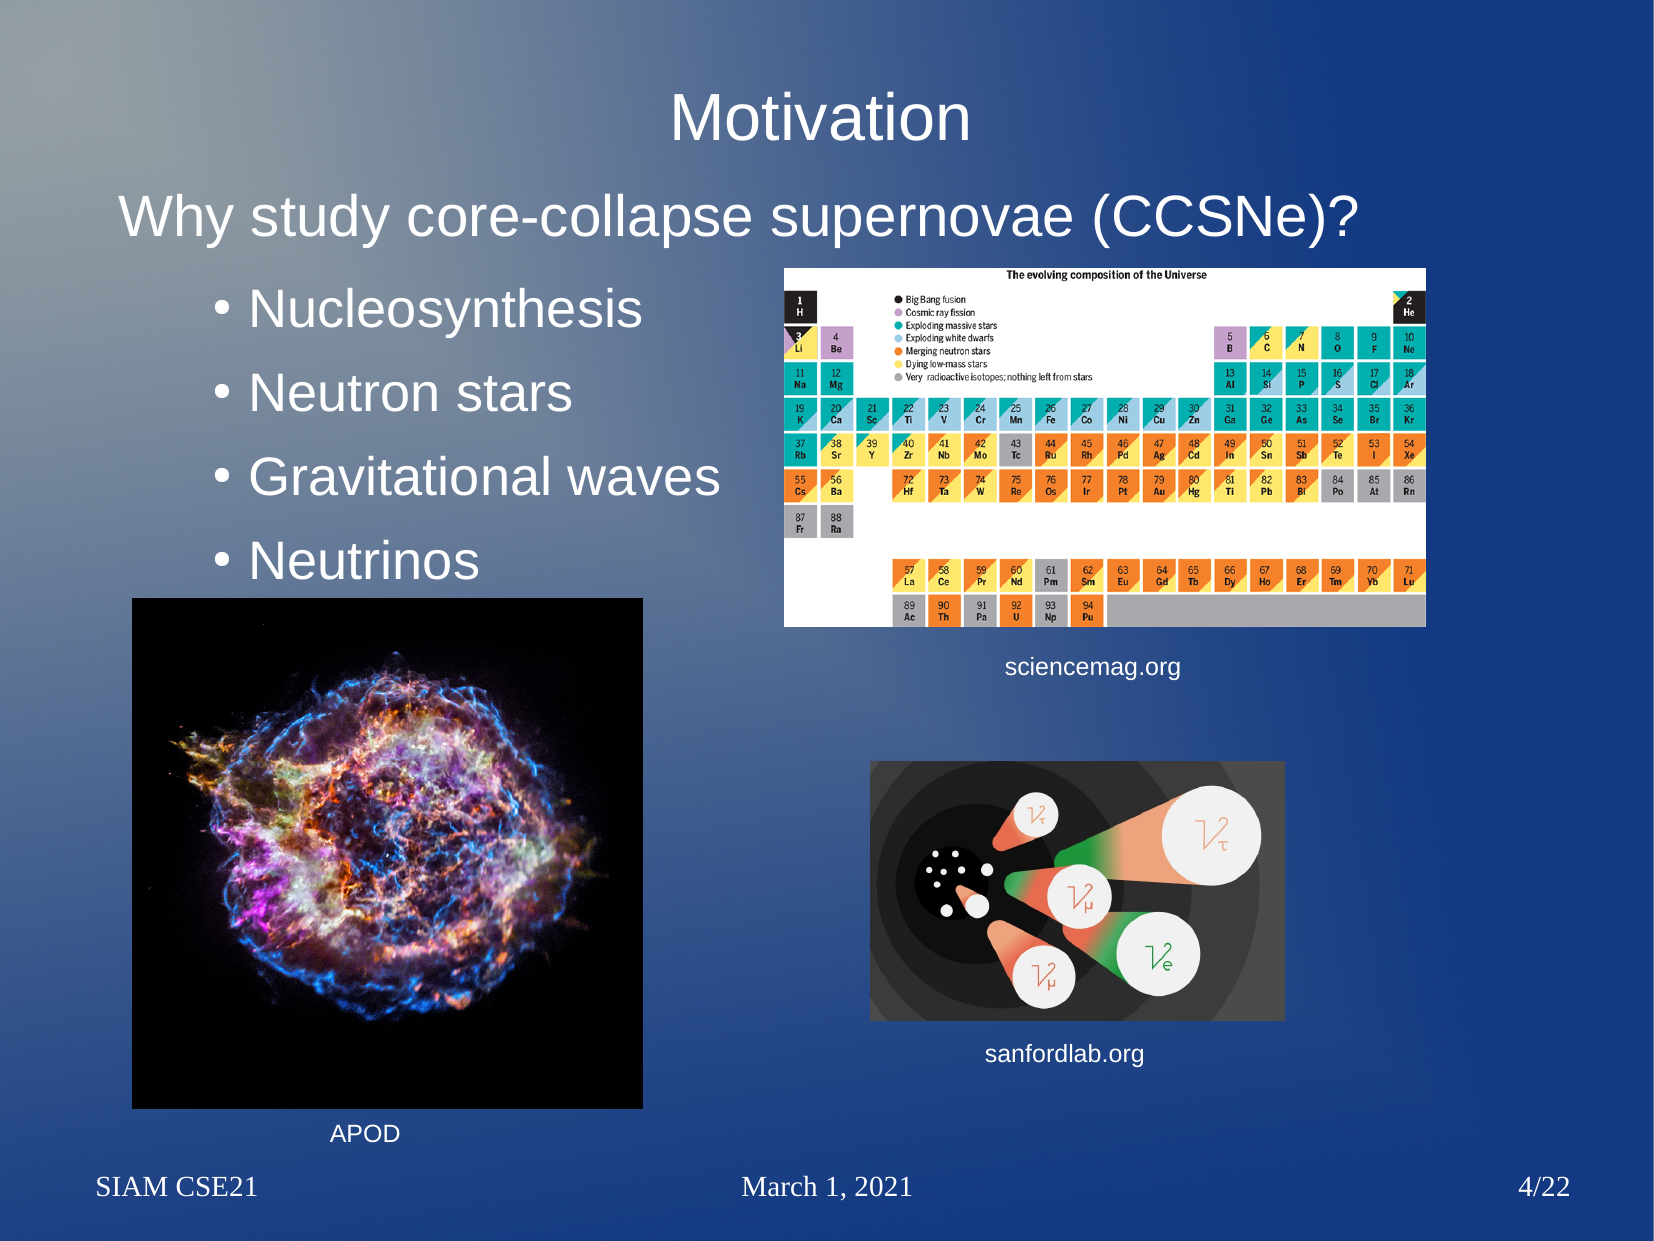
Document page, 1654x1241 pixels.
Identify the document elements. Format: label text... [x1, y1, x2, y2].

text_box sanfordlab.org [970, 1032, 1166, 1075]
picture [0, 0, 1654, 1241]
text_box APOD [315, 1112, 511, 1156]
title Motivation [76, 13, 1565, 222]
list Why study core-collapse supernovae (CCSNe)? Nucleosynthesis Neutron stars Gravitational waves Neutrinos [82, 183, 1571, 1003]
text_box sciencemag.org [990, 645, 1201, 691]
